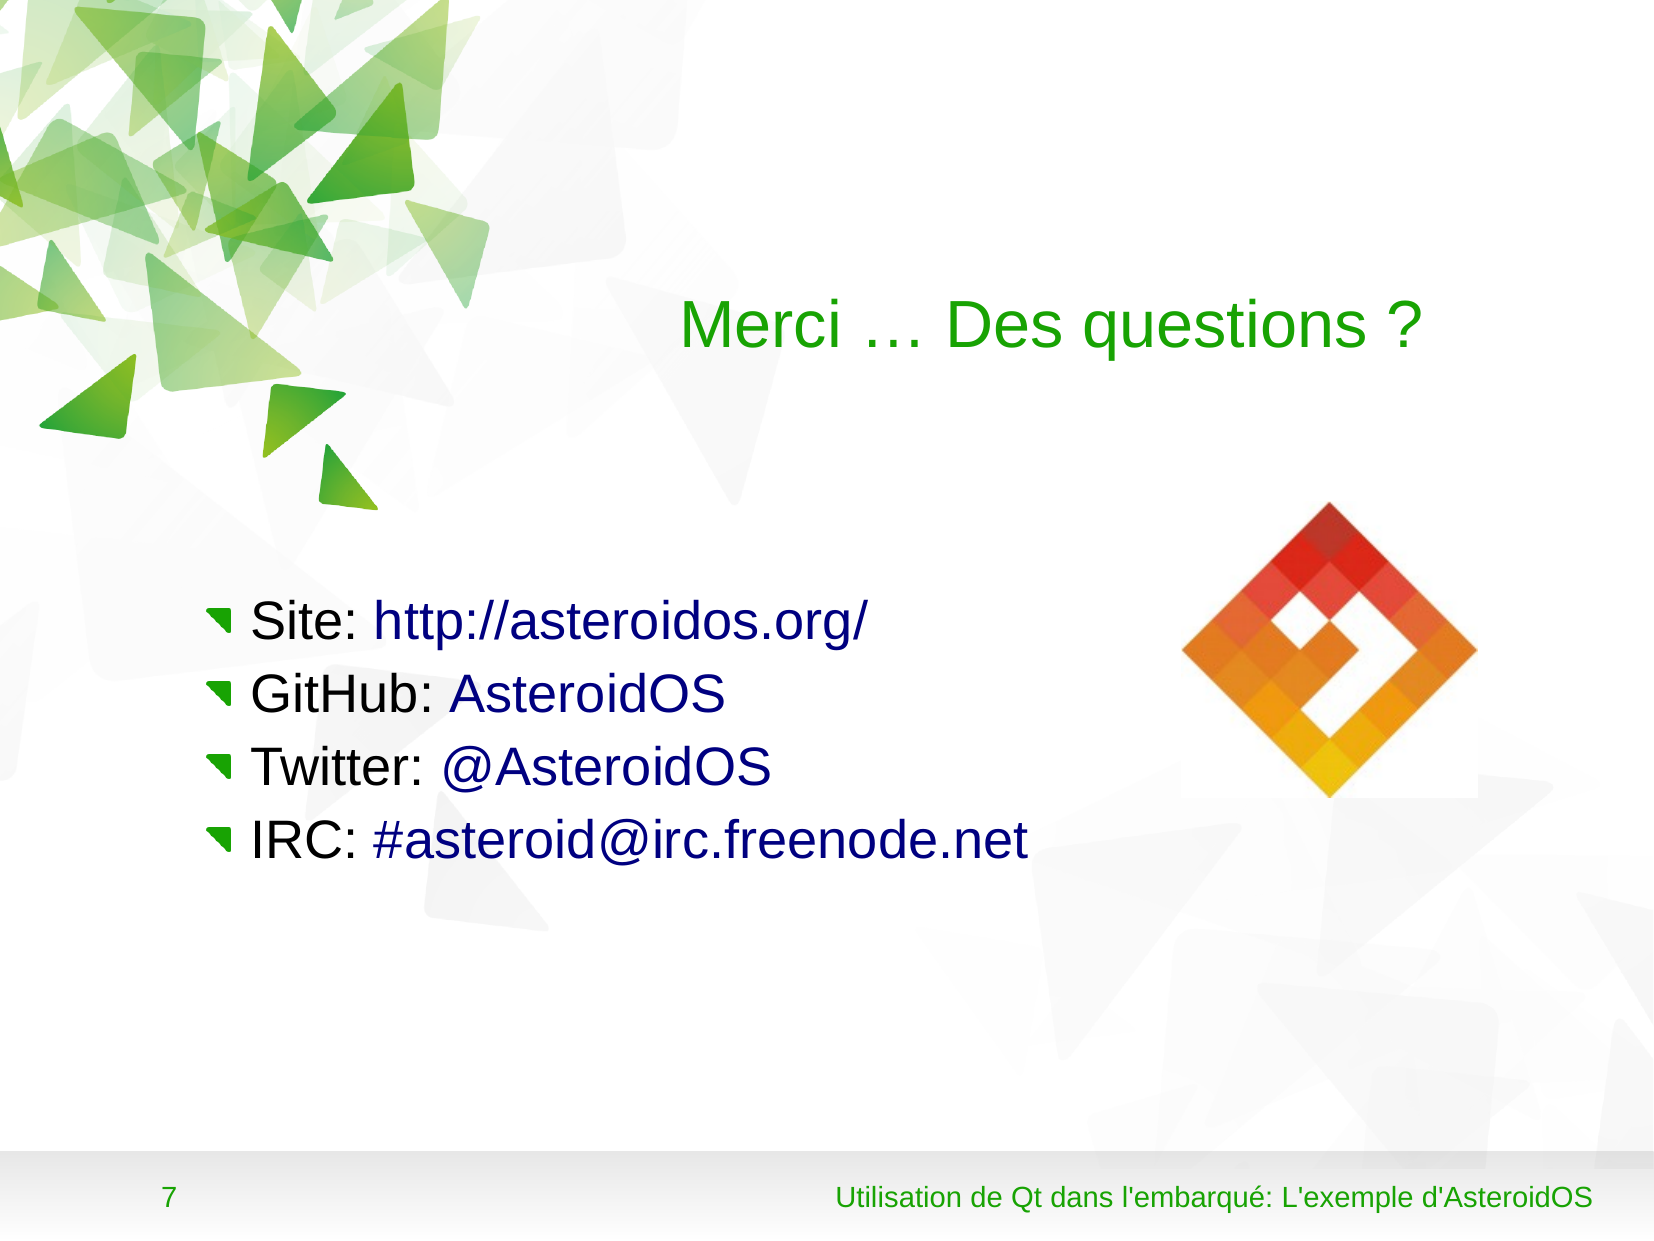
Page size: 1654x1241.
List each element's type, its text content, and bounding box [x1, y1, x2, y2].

list Site: http://asteroidos.org/ GitHub: AsteroidOS Twitter: @AsteroidOS IRC: #asteroid@irc.freenode.net [206, 590, 1477, 1089]
title Merci … Des questions ? [679, 236, 1447, 414]
picture [0, 0, 798, 948]
picture [915, 501, 1654, 1169]
